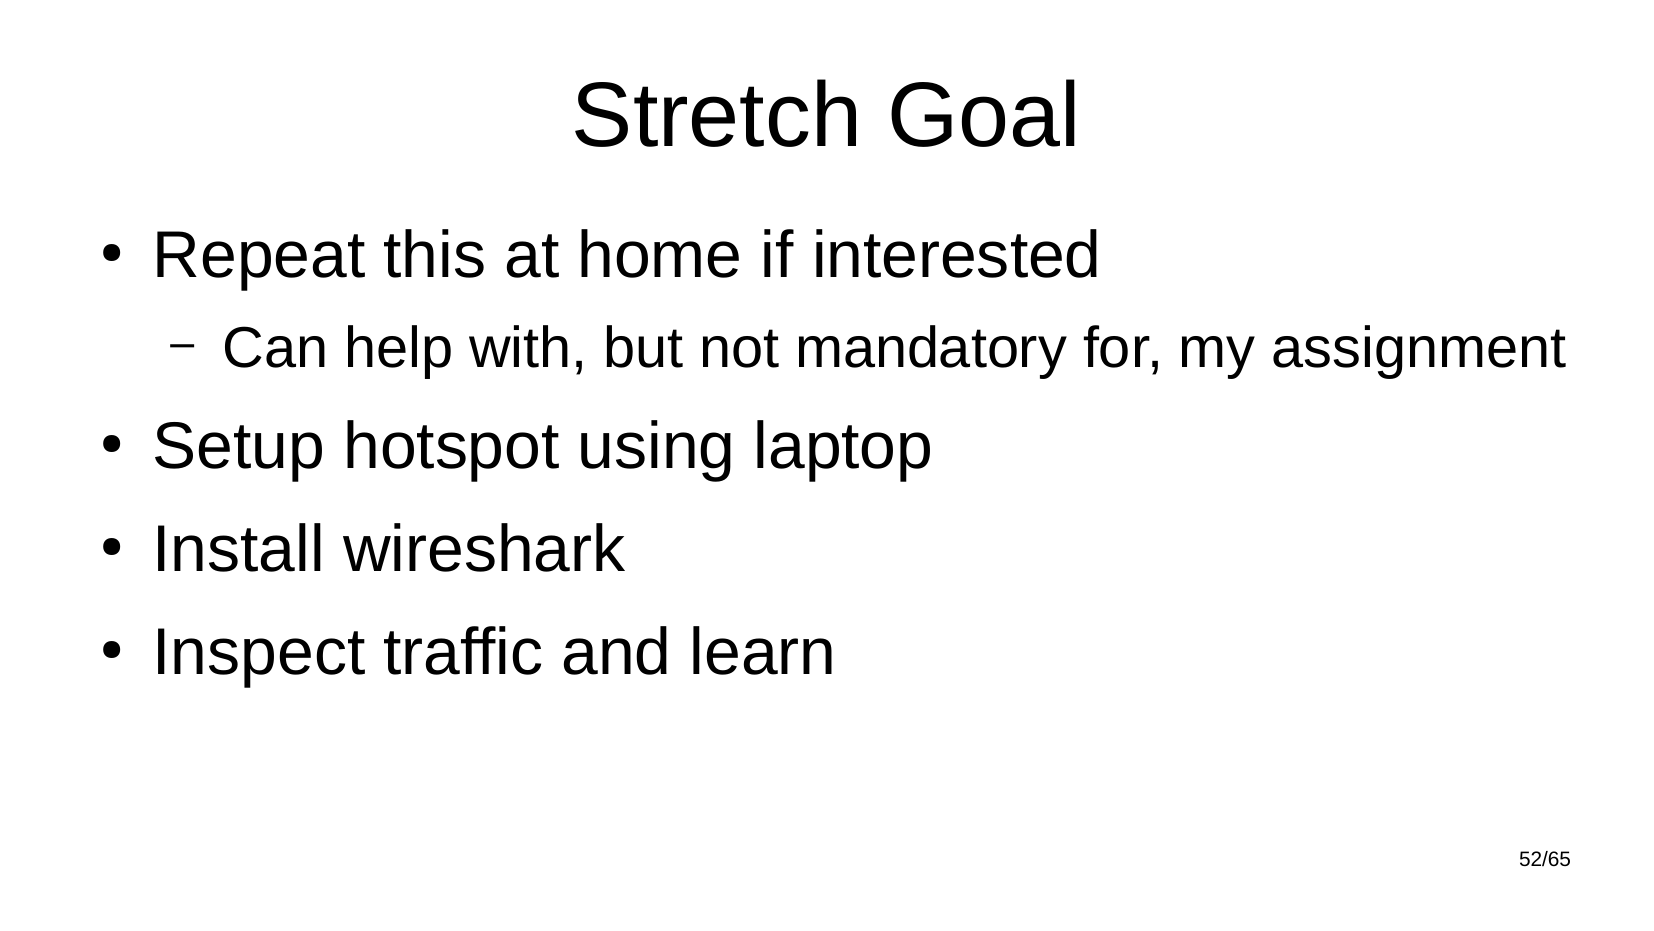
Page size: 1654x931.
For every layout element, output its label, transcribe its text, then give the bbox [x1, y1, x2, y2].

list Repeat this at home if interested Can help with, but not mandatory for, my assignment Setup hotspot using laptop Install wireshark Inspect traffic and learn [82, 217, 1571, 758]
title Stretch Goal [82, 37, 1571, 193]
